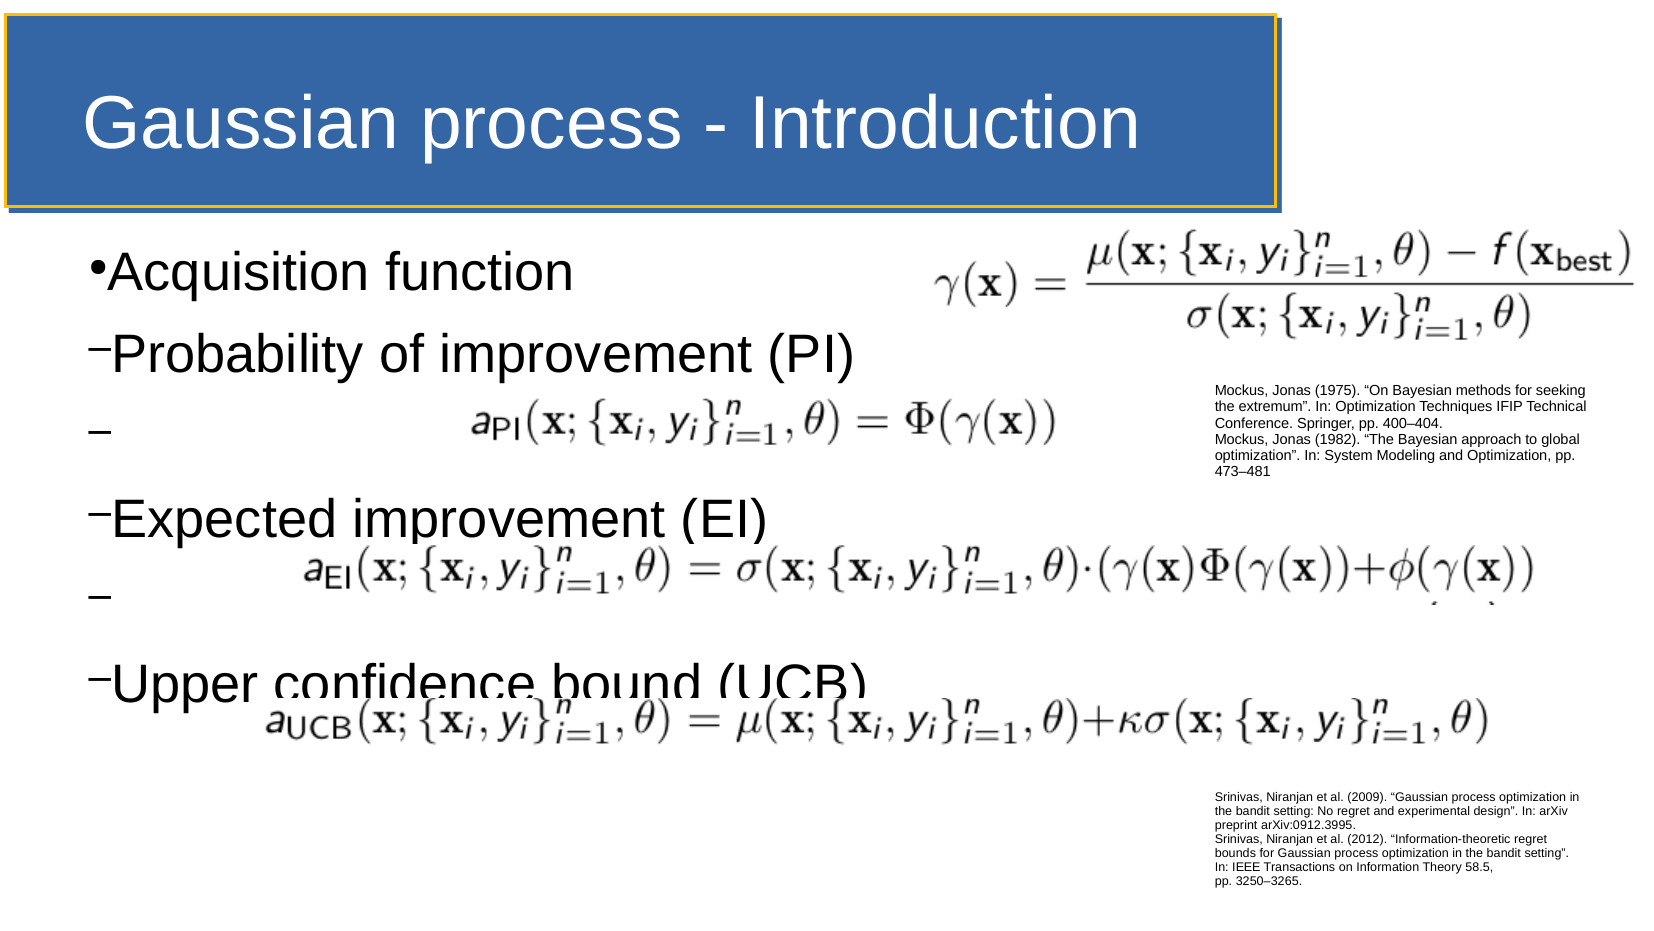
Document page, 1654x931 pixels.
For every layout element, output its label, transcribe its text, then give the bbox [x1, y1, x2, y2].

picture [260, 698, 1491, 751]
list Acquisition function Probability of improvement (PI) Expected improvement (EI) Upper confidence bound (UCB) [88, 236, 1565, 798]
picture [295, 544, 1538, 605]
text_box Srinivas, Niranjan et al. (2009). “Gaussian process optimization in the bandit setting: No regret and experimental design”. In: arXiv preprint arXiv:0912.3995. Srinivas, Niranjan et al. (2012). “Information-theoretic regret bounds for Gaussian process optimization in the bandit setting”. In: IEEE Transactions on Information Theory 58.5, pp. 3250–3265. [1200, 782, 1613, 896]
picture [464, 388, 1060, 464]
title Gaussian process - Introduction [82, 44, 1235, 192]
text_box Mockus, Jonas (1975). “On Bayesian methods for seeking the extremum”. In: Optimization Techniques IFIP Technical Conference. Springer, pp. 400–404. Mockus, Jonas (1982). “The Bayesian approach to global optimization”. In: System Modeling and Optimization, pp. 473–481 [1200, 375, 1613, 488]
picture [928, 219, 1643, 351]
